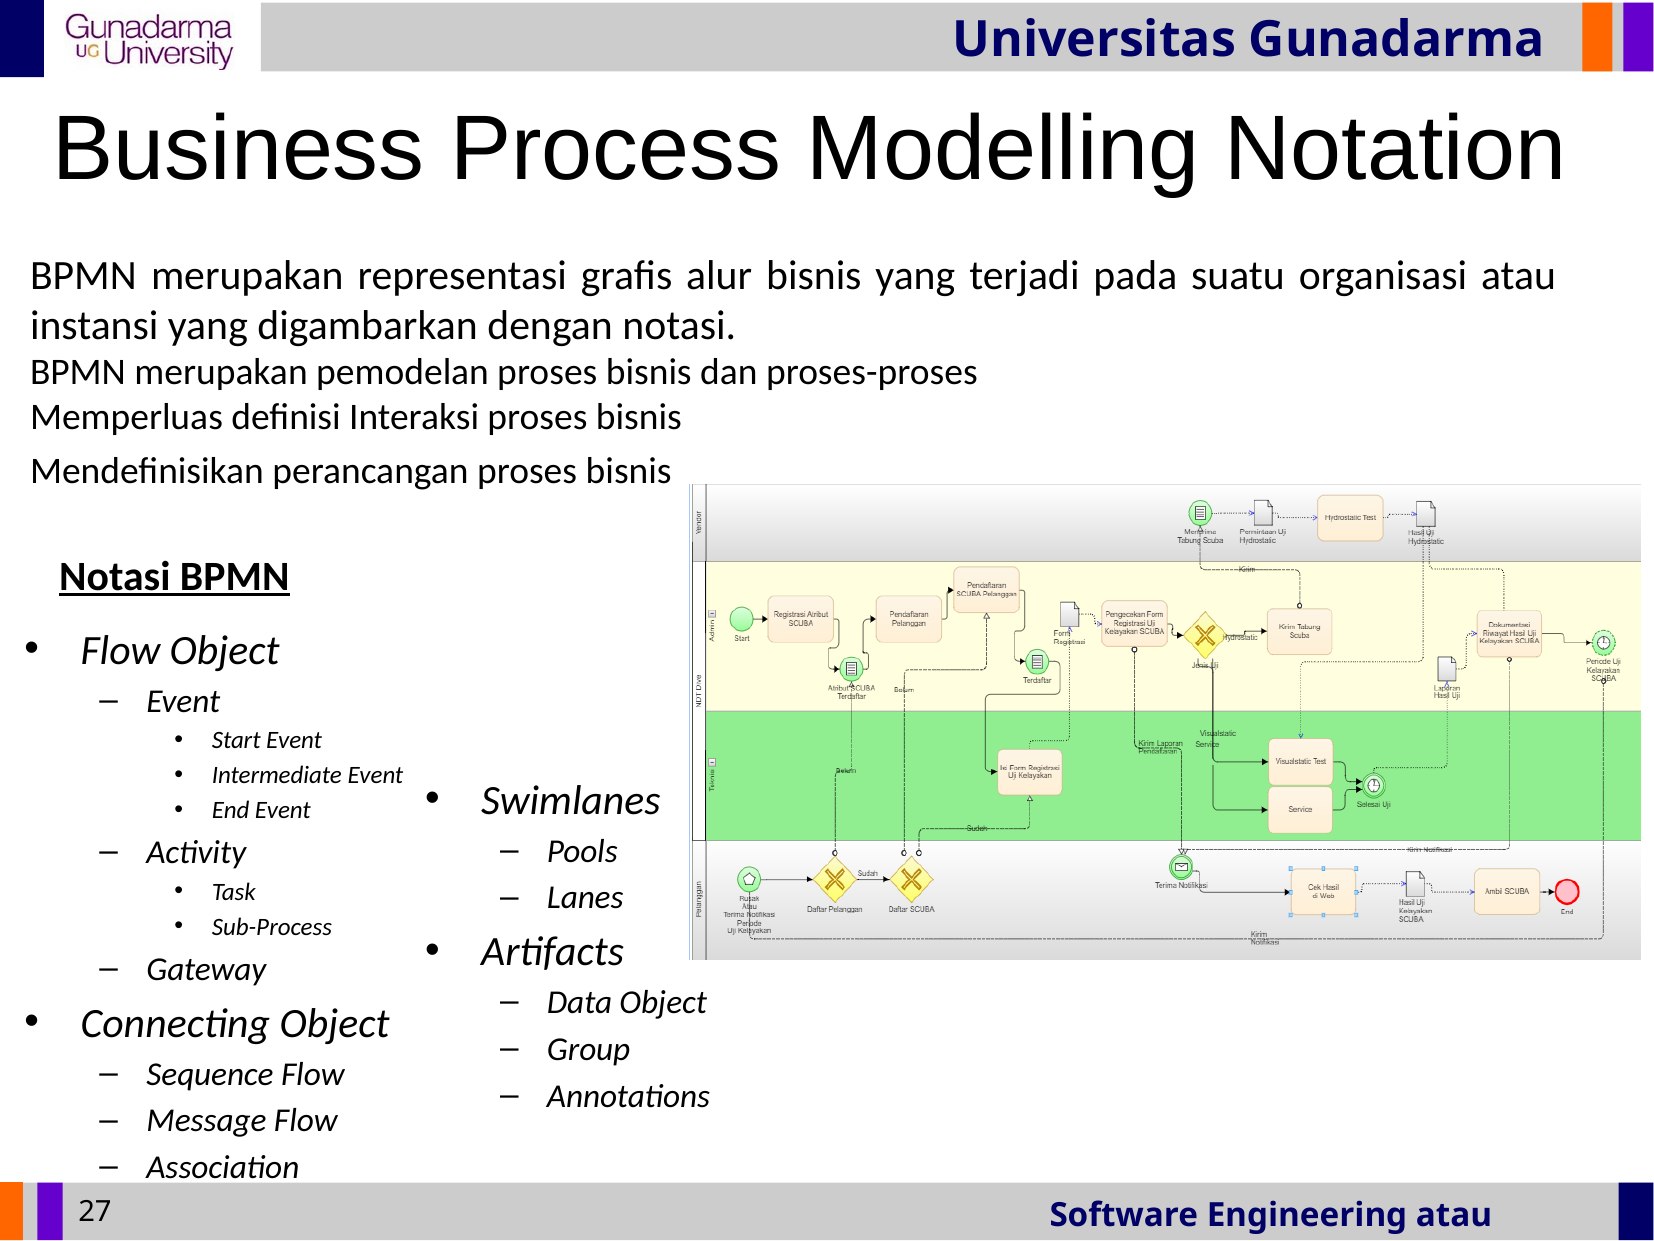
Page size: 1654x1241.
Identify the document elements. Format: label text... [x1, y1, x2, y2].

title Business Process Modelling Notation [29, 37, 1592, 258]
text_box Notasi BPMN [44, 532, 375, 614]
text_box Swimlanes Pools Lanes Artifacts Data Object Group Annotations [410, 764, 735, 1183]
list BPMN merupakan representasi grafis alur bisnis yang terjadi pada suatu organisasi atau instansi yang digambarkan dengan notasi. BPMN merupakan pemodelan proses bisnis dan proses-proses Memperluas definisi Interaksi proses bisnis Mendefinisikan perancangan proses bisnis [14, 239, 1572, 392]
picture [689, 484, 1641, 960]
picture [64, 0, 235, 37]
text_box Flow Object Event Start Event Intermediate Event End Event Activity Task Sub-Process Gateway Connecting Object Sequence Flow Message Flow Association [9, 614, 435, 1135]
